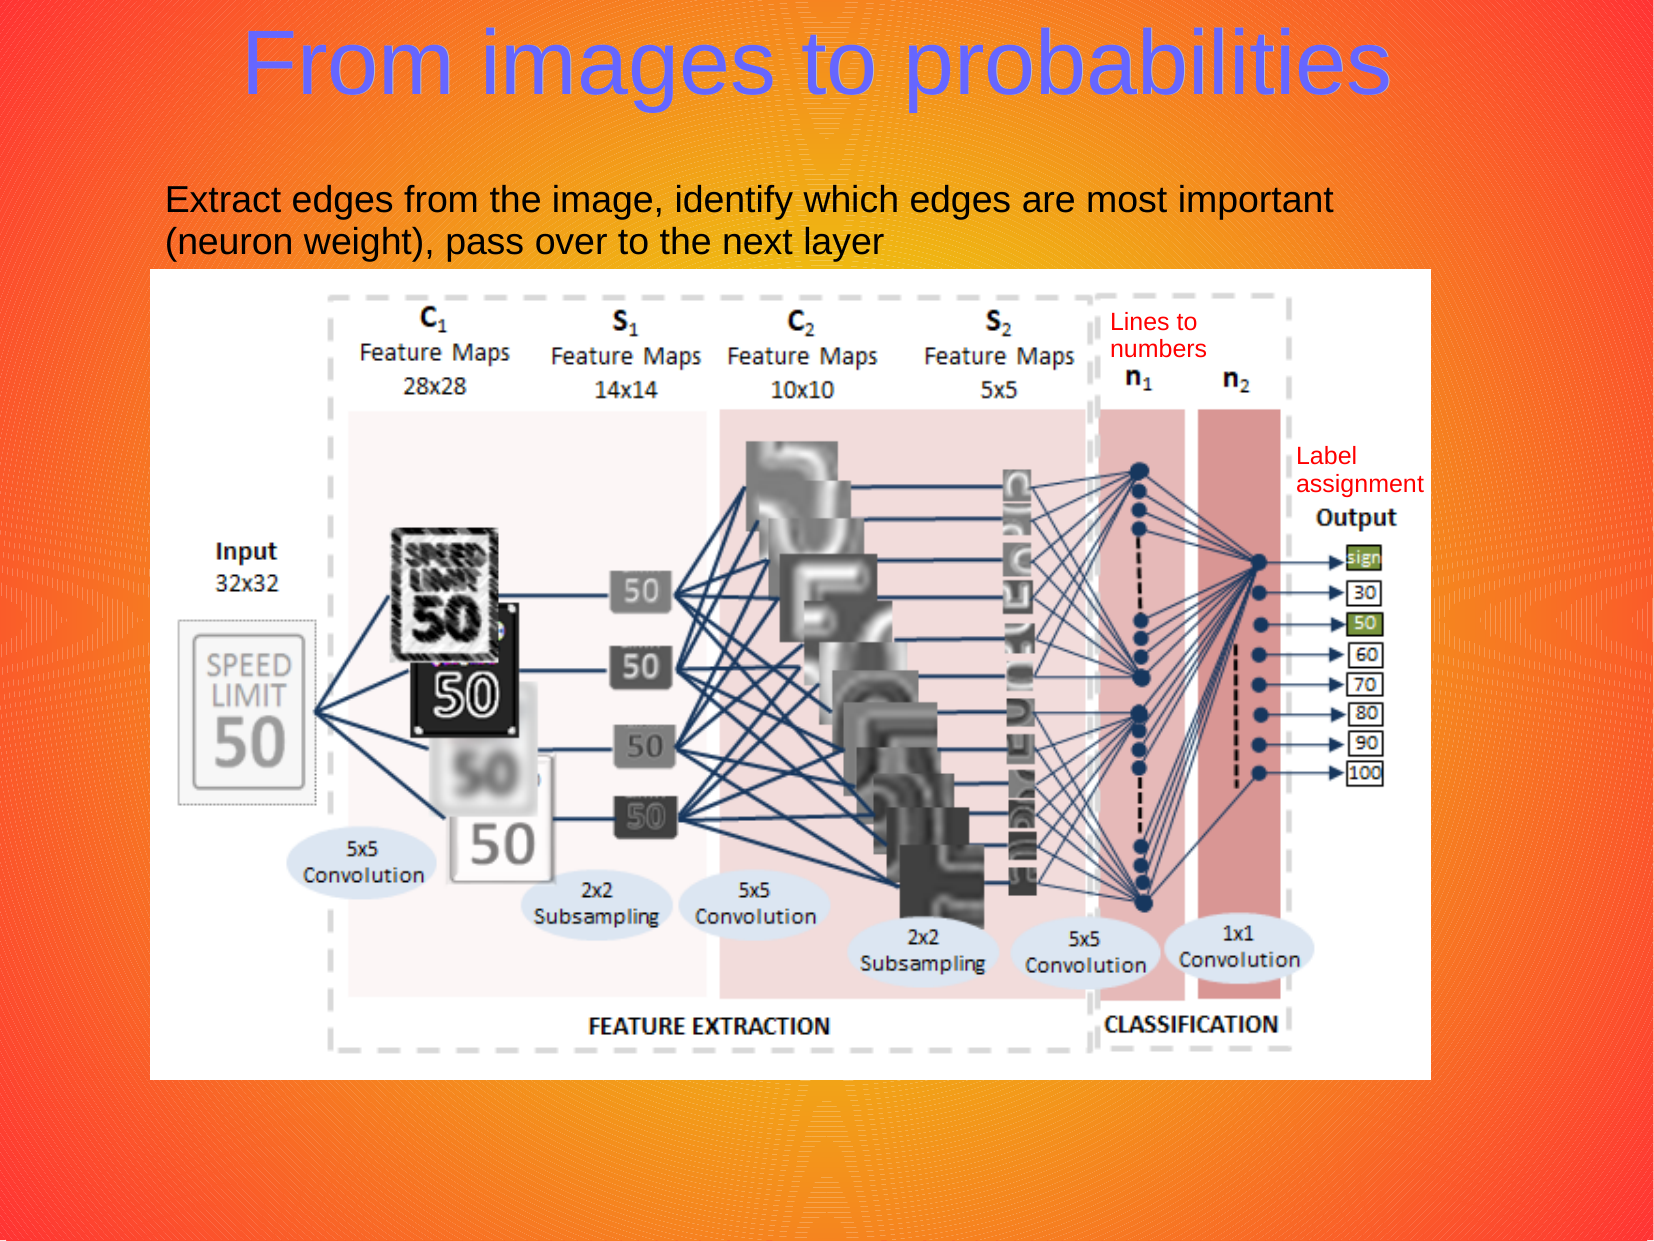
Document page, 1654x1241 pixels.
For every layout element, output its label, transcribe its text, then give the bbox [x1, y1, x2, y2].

text_box Extract edges from the image, identify which edges are most important (neuron weight), pass over to the next layer [150, 171, 1471, 270]
text_box Lines to numbers [1095, 299, 1276, 399]
picture [150, 270, 1431, 1080]
text_box Label assignment [1281, 434, 1462, 534]
title From images to probabilities [15, 0, 1621, 165]
